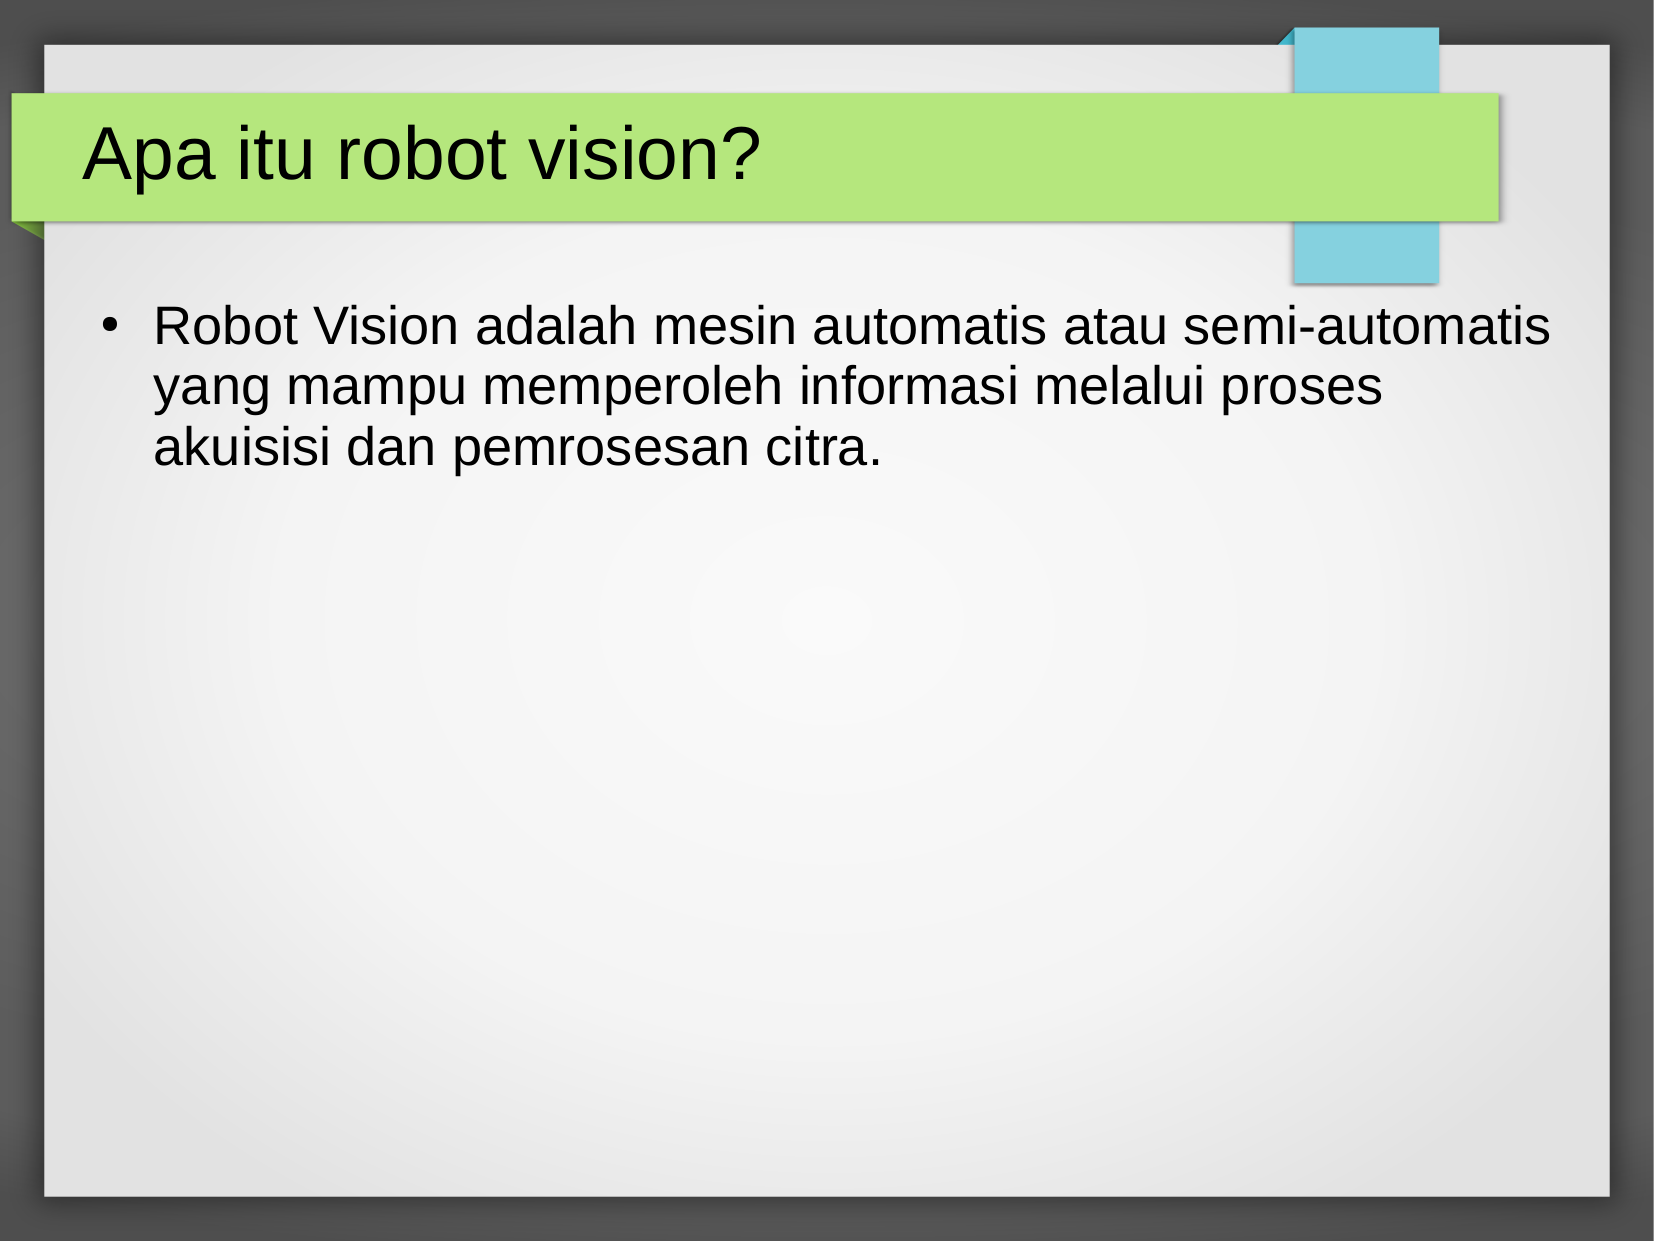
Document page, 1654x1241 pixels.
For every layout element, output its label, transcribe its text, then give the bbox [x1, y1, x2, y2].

title Apa itu robot vision? [82, 94, 1264, 213]
picture [0, 0, 1654, 1241]
list Robot Vision adalah mesin automatis atau semi-automatis yang mampu memperoleh informasi melalui proses akuisisi dan pemrosesan citra. [82, 295, 1571, 1015]
